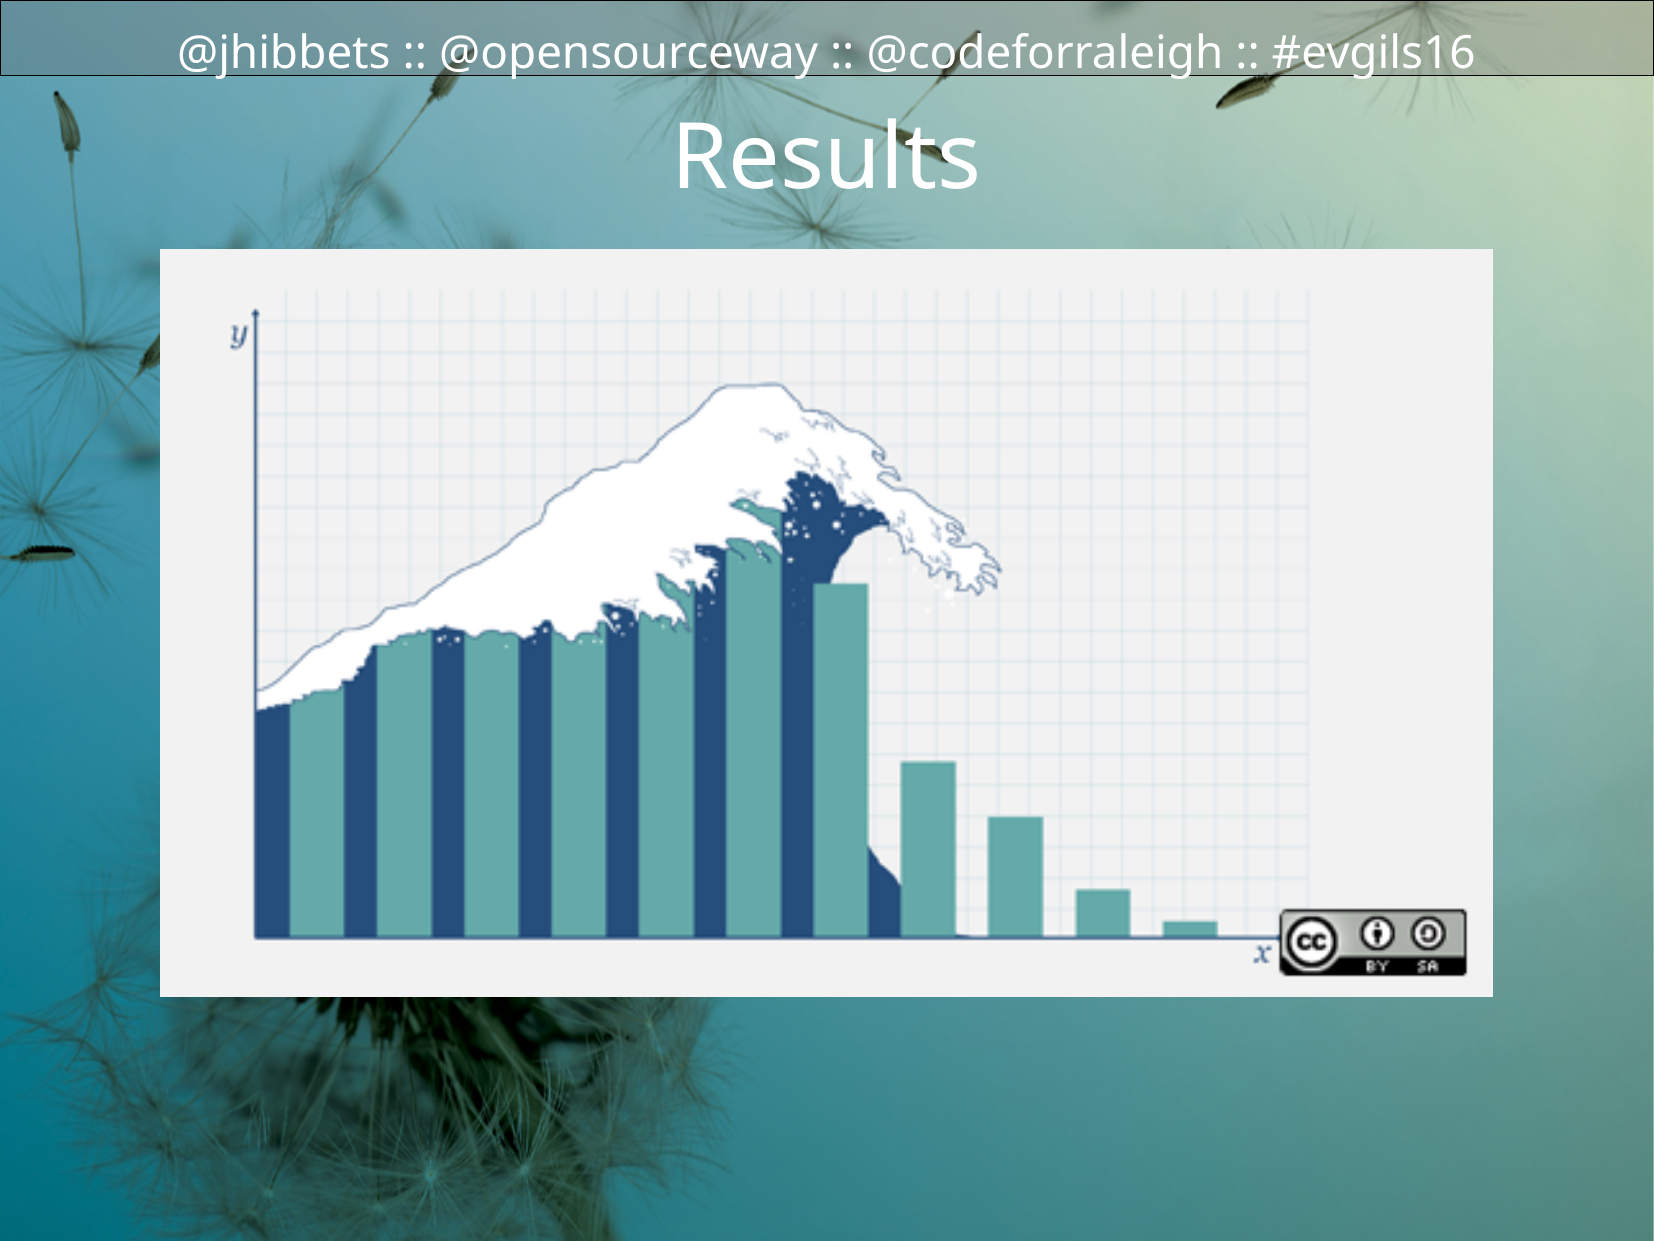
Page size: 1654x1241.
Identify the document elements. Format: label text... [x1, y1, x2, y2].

picture [0, 76, 1654, 1241]
title Results [82, 49, 1571, 257]
